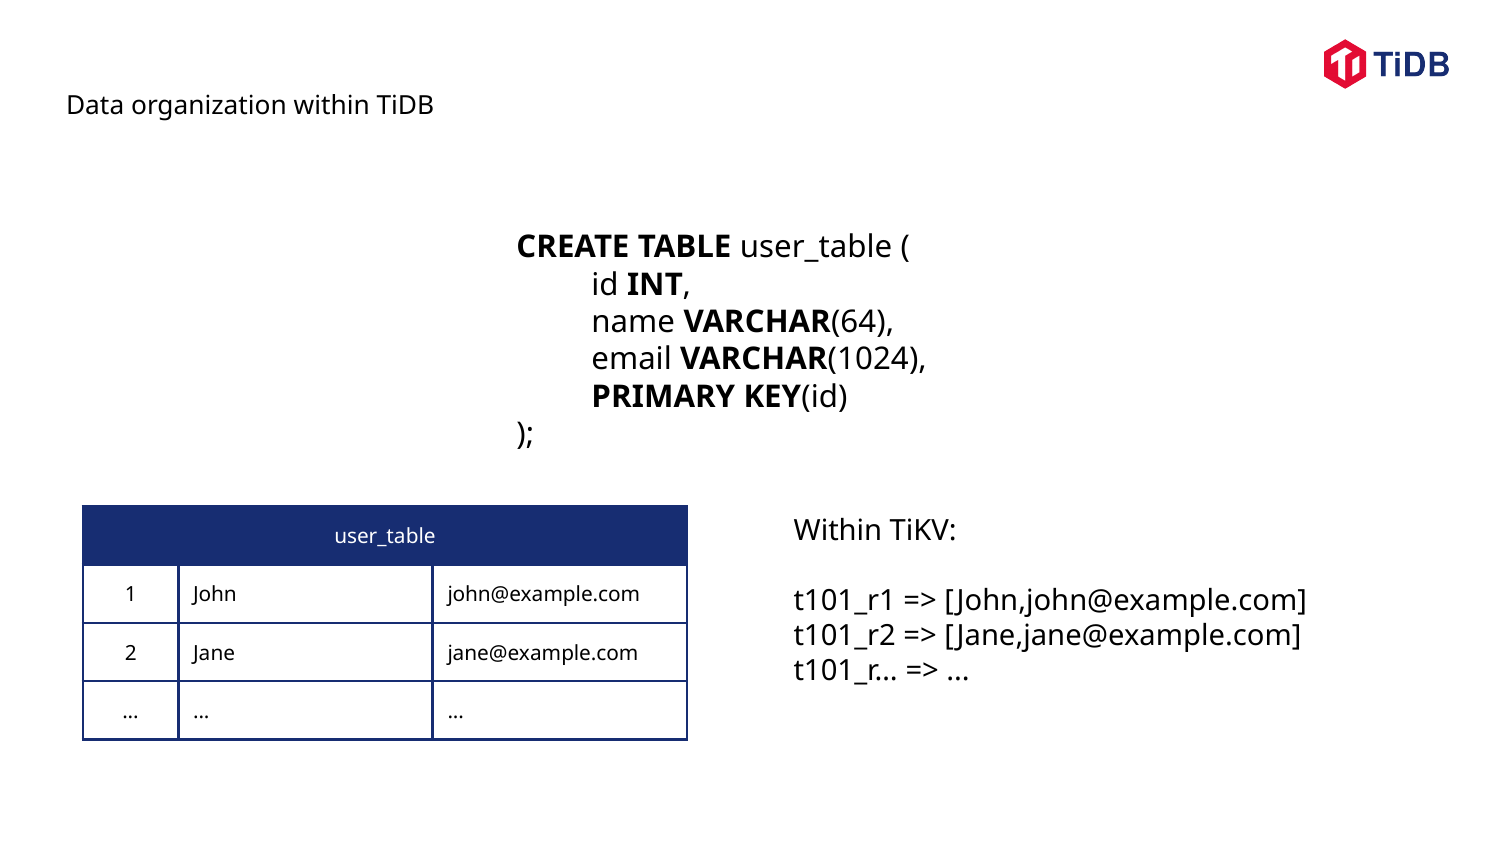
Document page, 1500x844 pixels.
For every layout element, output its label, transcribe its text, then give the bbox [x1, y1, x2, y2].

table_cell Jane [180, 624, 431, 680]
title Data organization within TiDB [51, 72, 1449, 167]
table_cell ... [434, 682, 686, 738]
table_cell John [180, 566, 431, 622]
picture [1324, 39, 1449, 89]
text_box Within TiKV: t101_r1 => [John,john@example.com] t101_r2 => [Jane,jane@example.com] t101_r… => ... [778, 496, 1475, 722]
table_cell 2 [84, 624, 177, 680]
table_cell john@example.com [434, 566, 686, 622]
text_box CREATE TABLE user_table ( id INT, name VARCHAR(64), email VARCHAR(1024), PRIMARY KEY(id) ); [501, 211, 1080, 328]
table_cell ... [84, 682, 177, 738]
table_cell 1 [84, 566, 177, 622]
table_cell ... [180, 682, 431, 738]
table_header user_table [84, 508, 686, 563]
table_cell jane@example.com [434, 624, 686, 680]
